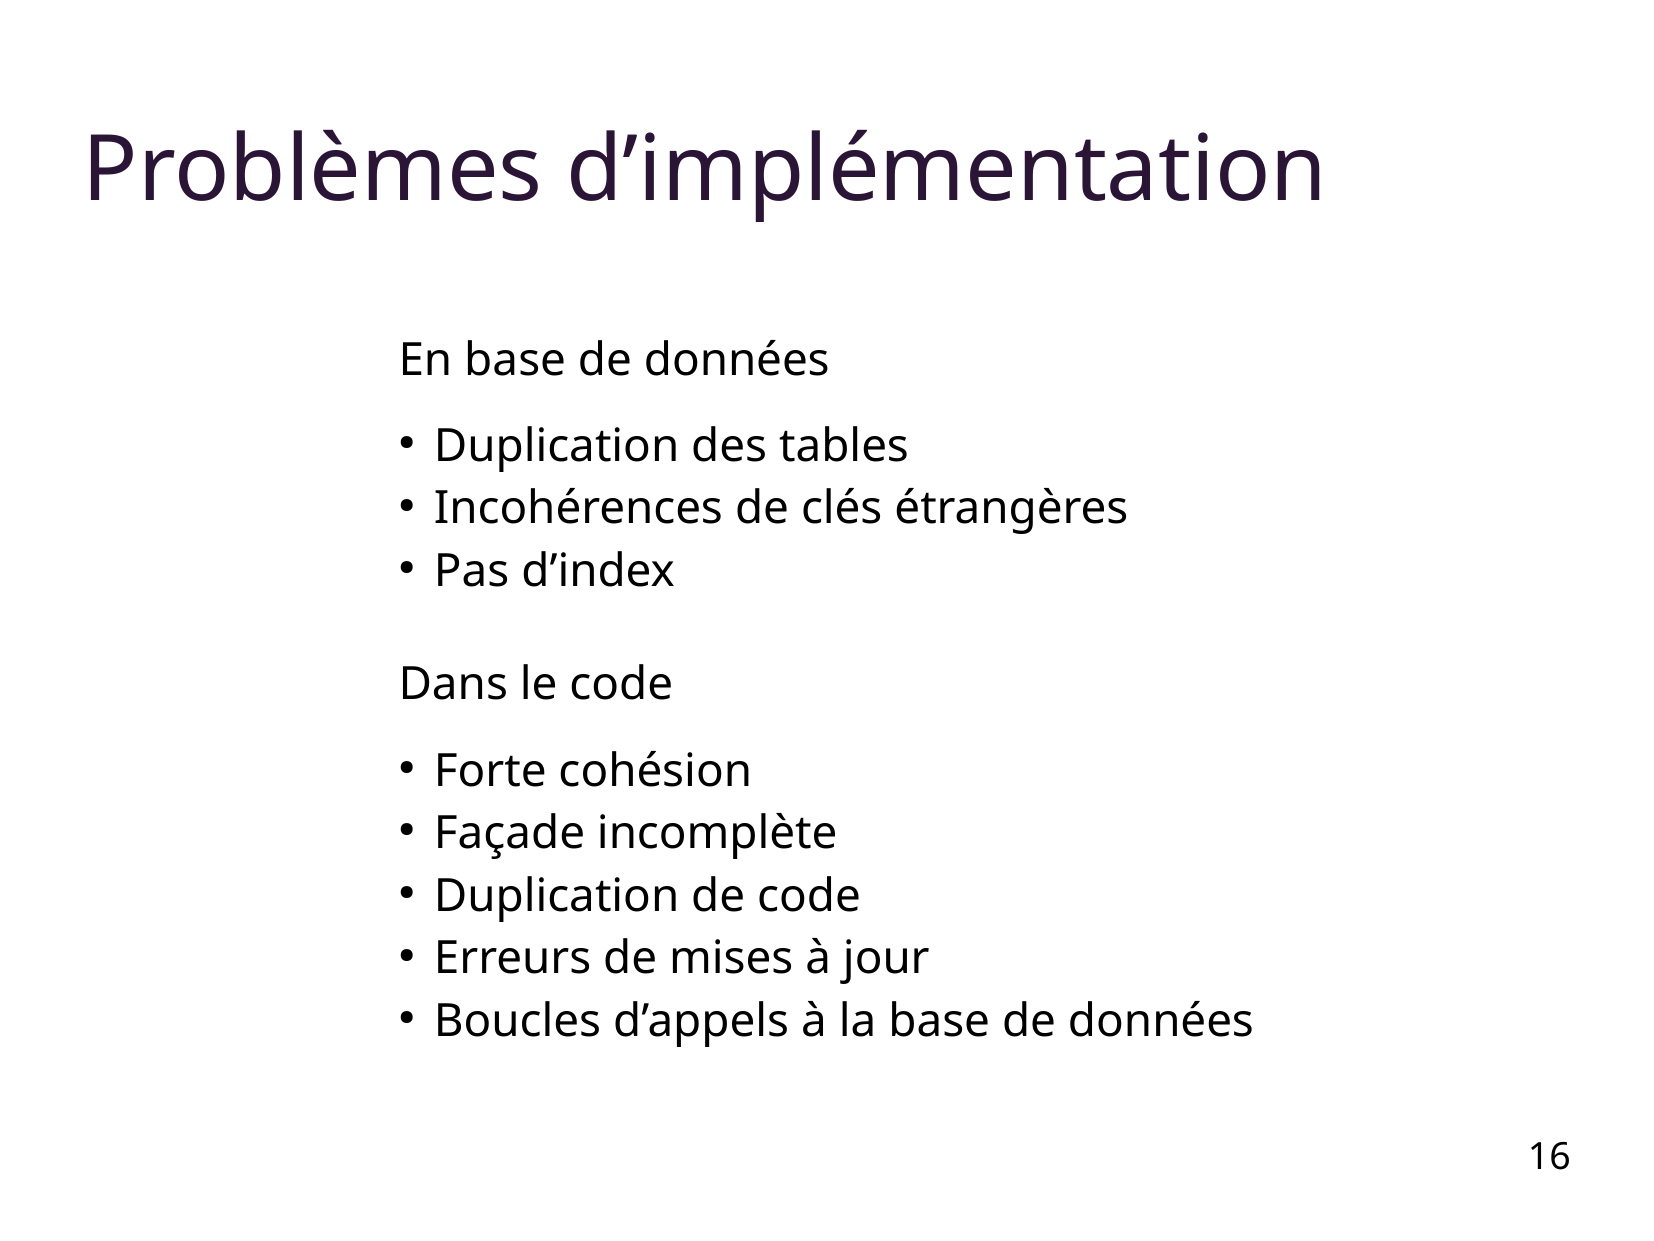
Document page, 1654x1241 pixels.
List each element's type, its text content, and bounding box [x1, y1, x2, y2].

title Problèmes d’implémentation [82, 102, 1571, 310]
text_box En base de données Duplication des tables Incohérences de clés étrangères Pas d’index Dans le code Forte cohésion Façade incomplète Duplication de code Erreurs de mises à jour Boucles d’appels à la base de données [383, 318, 1270, 1023]
